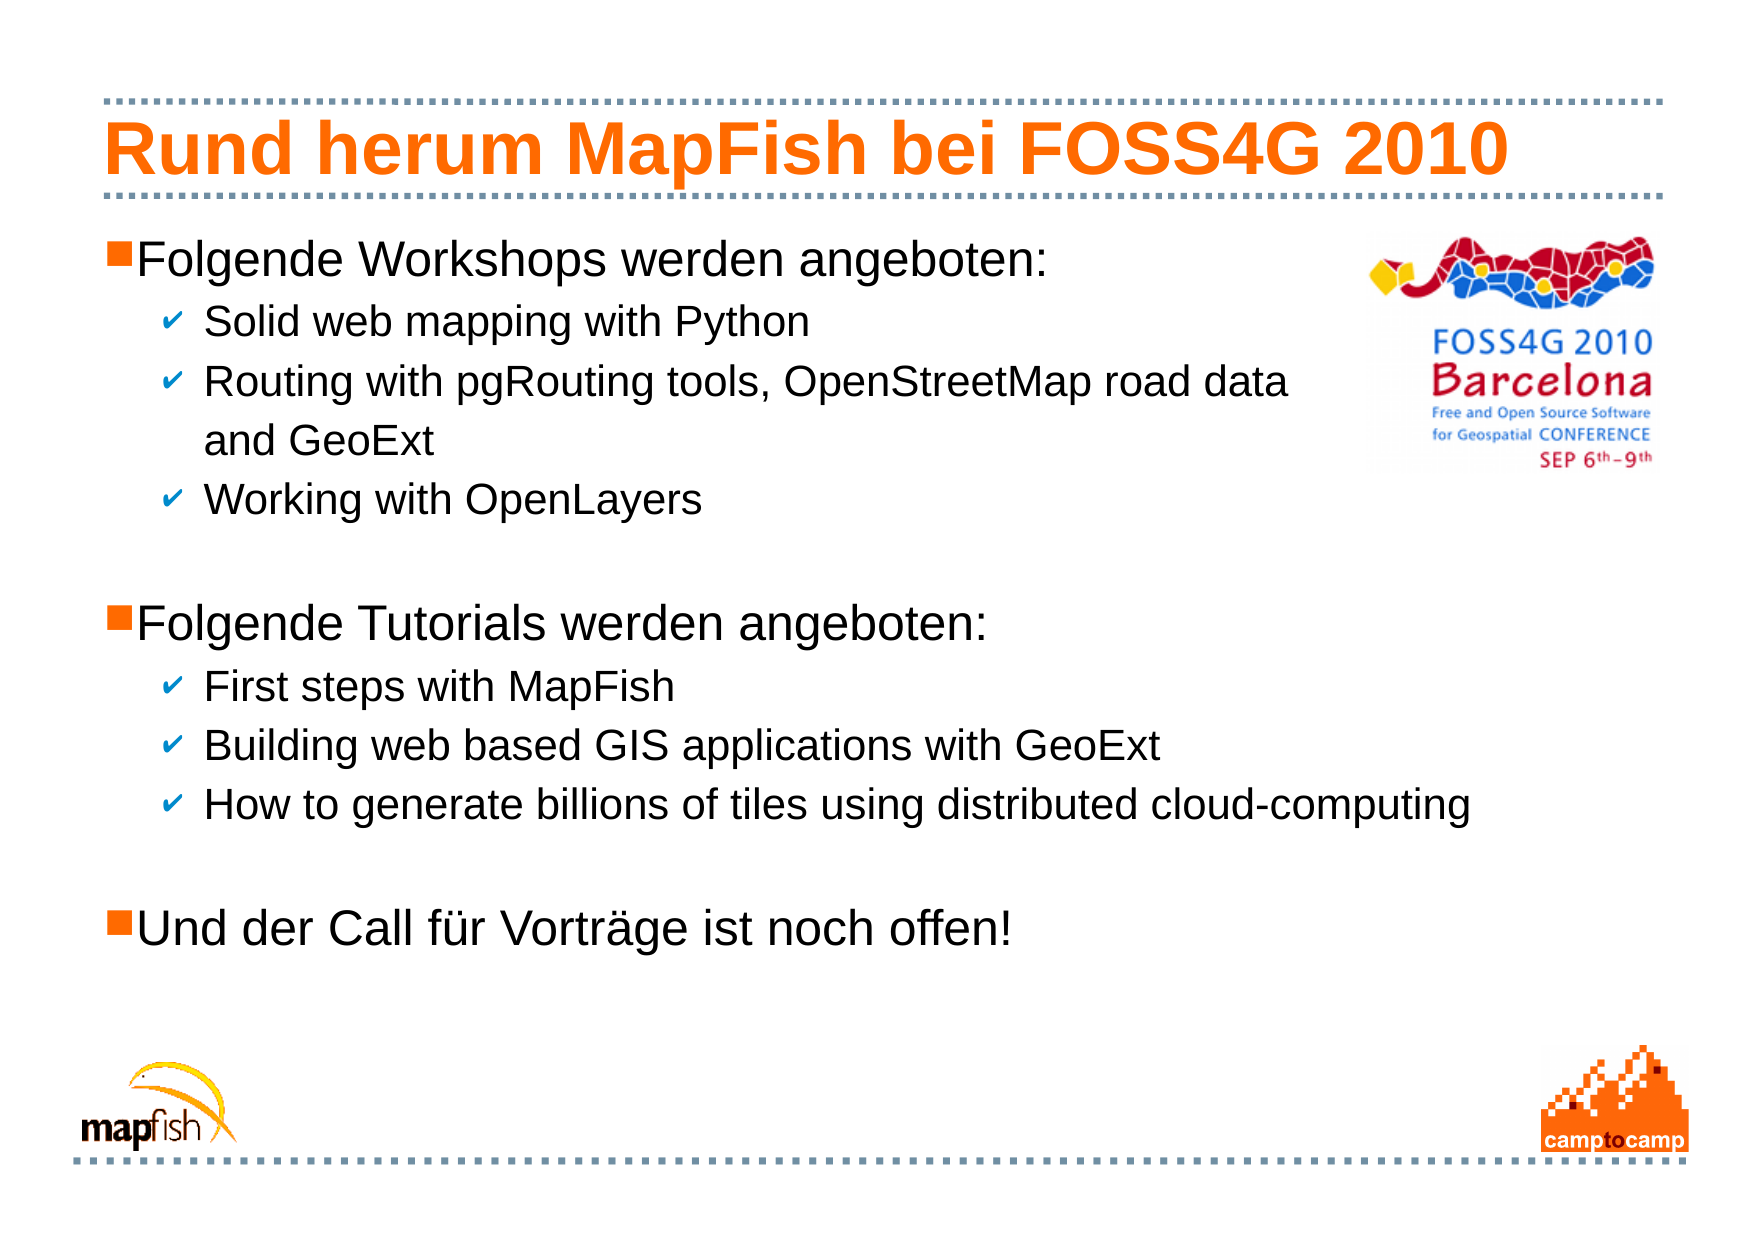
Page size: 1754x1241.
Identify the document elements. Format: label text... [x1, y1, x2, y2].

list Folgende Workshops werden angeboten: Solid web mapping with Python Routing with pgRouting tools, OpenStreetMap road data and GeoExt Working with OpenLayers Folgende Tutorials werden angeboten: First steps with MapFish Building web based GIS applications with GeoExt How to generate billions of tiles using distributed cloud-computing Und der Call für Vorträge ist noch offen! [103, 231, 1660, 1044]
picture [1366, 231, 1660, 474]
picture [82, 1062, 237, 1151]
picture [1541, 1045, 1689, 1152]
title Rund herum MapFish bei FOSS4G 2010 [103, 104, 1660, 193]
